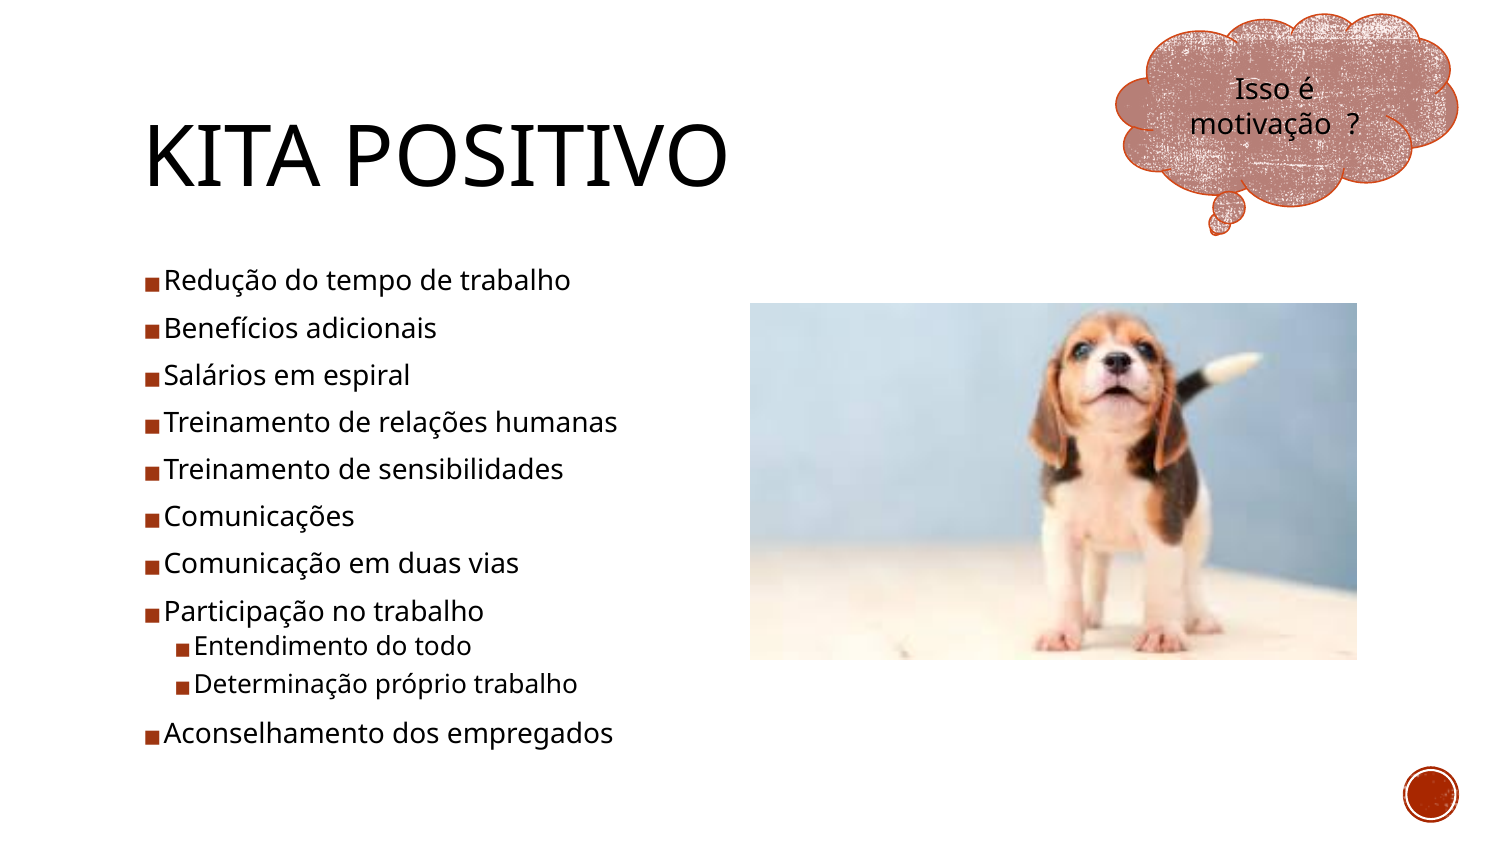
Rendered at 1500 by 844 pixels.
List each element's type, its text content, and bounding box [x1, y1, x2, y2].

text_box Isso é motivação ? [1115, 14, 1458, 236]
list Redução do tempo de trabalho Benefícios adicionais Salários em espiral Treinamento de relações humanas Treinamento de sensibilidades Comunicações Comunicação em duas vias Participação no trabalho Entendimento do todo Determinação próprio trabalho Aconselhamento dos empregados [131, 261, 1370, 760]
picture [1402, 766, 1460, 823]
title KITA POSITIVO [131, 59, 1370, 258]
picture [750, 303, 1357, 660]
